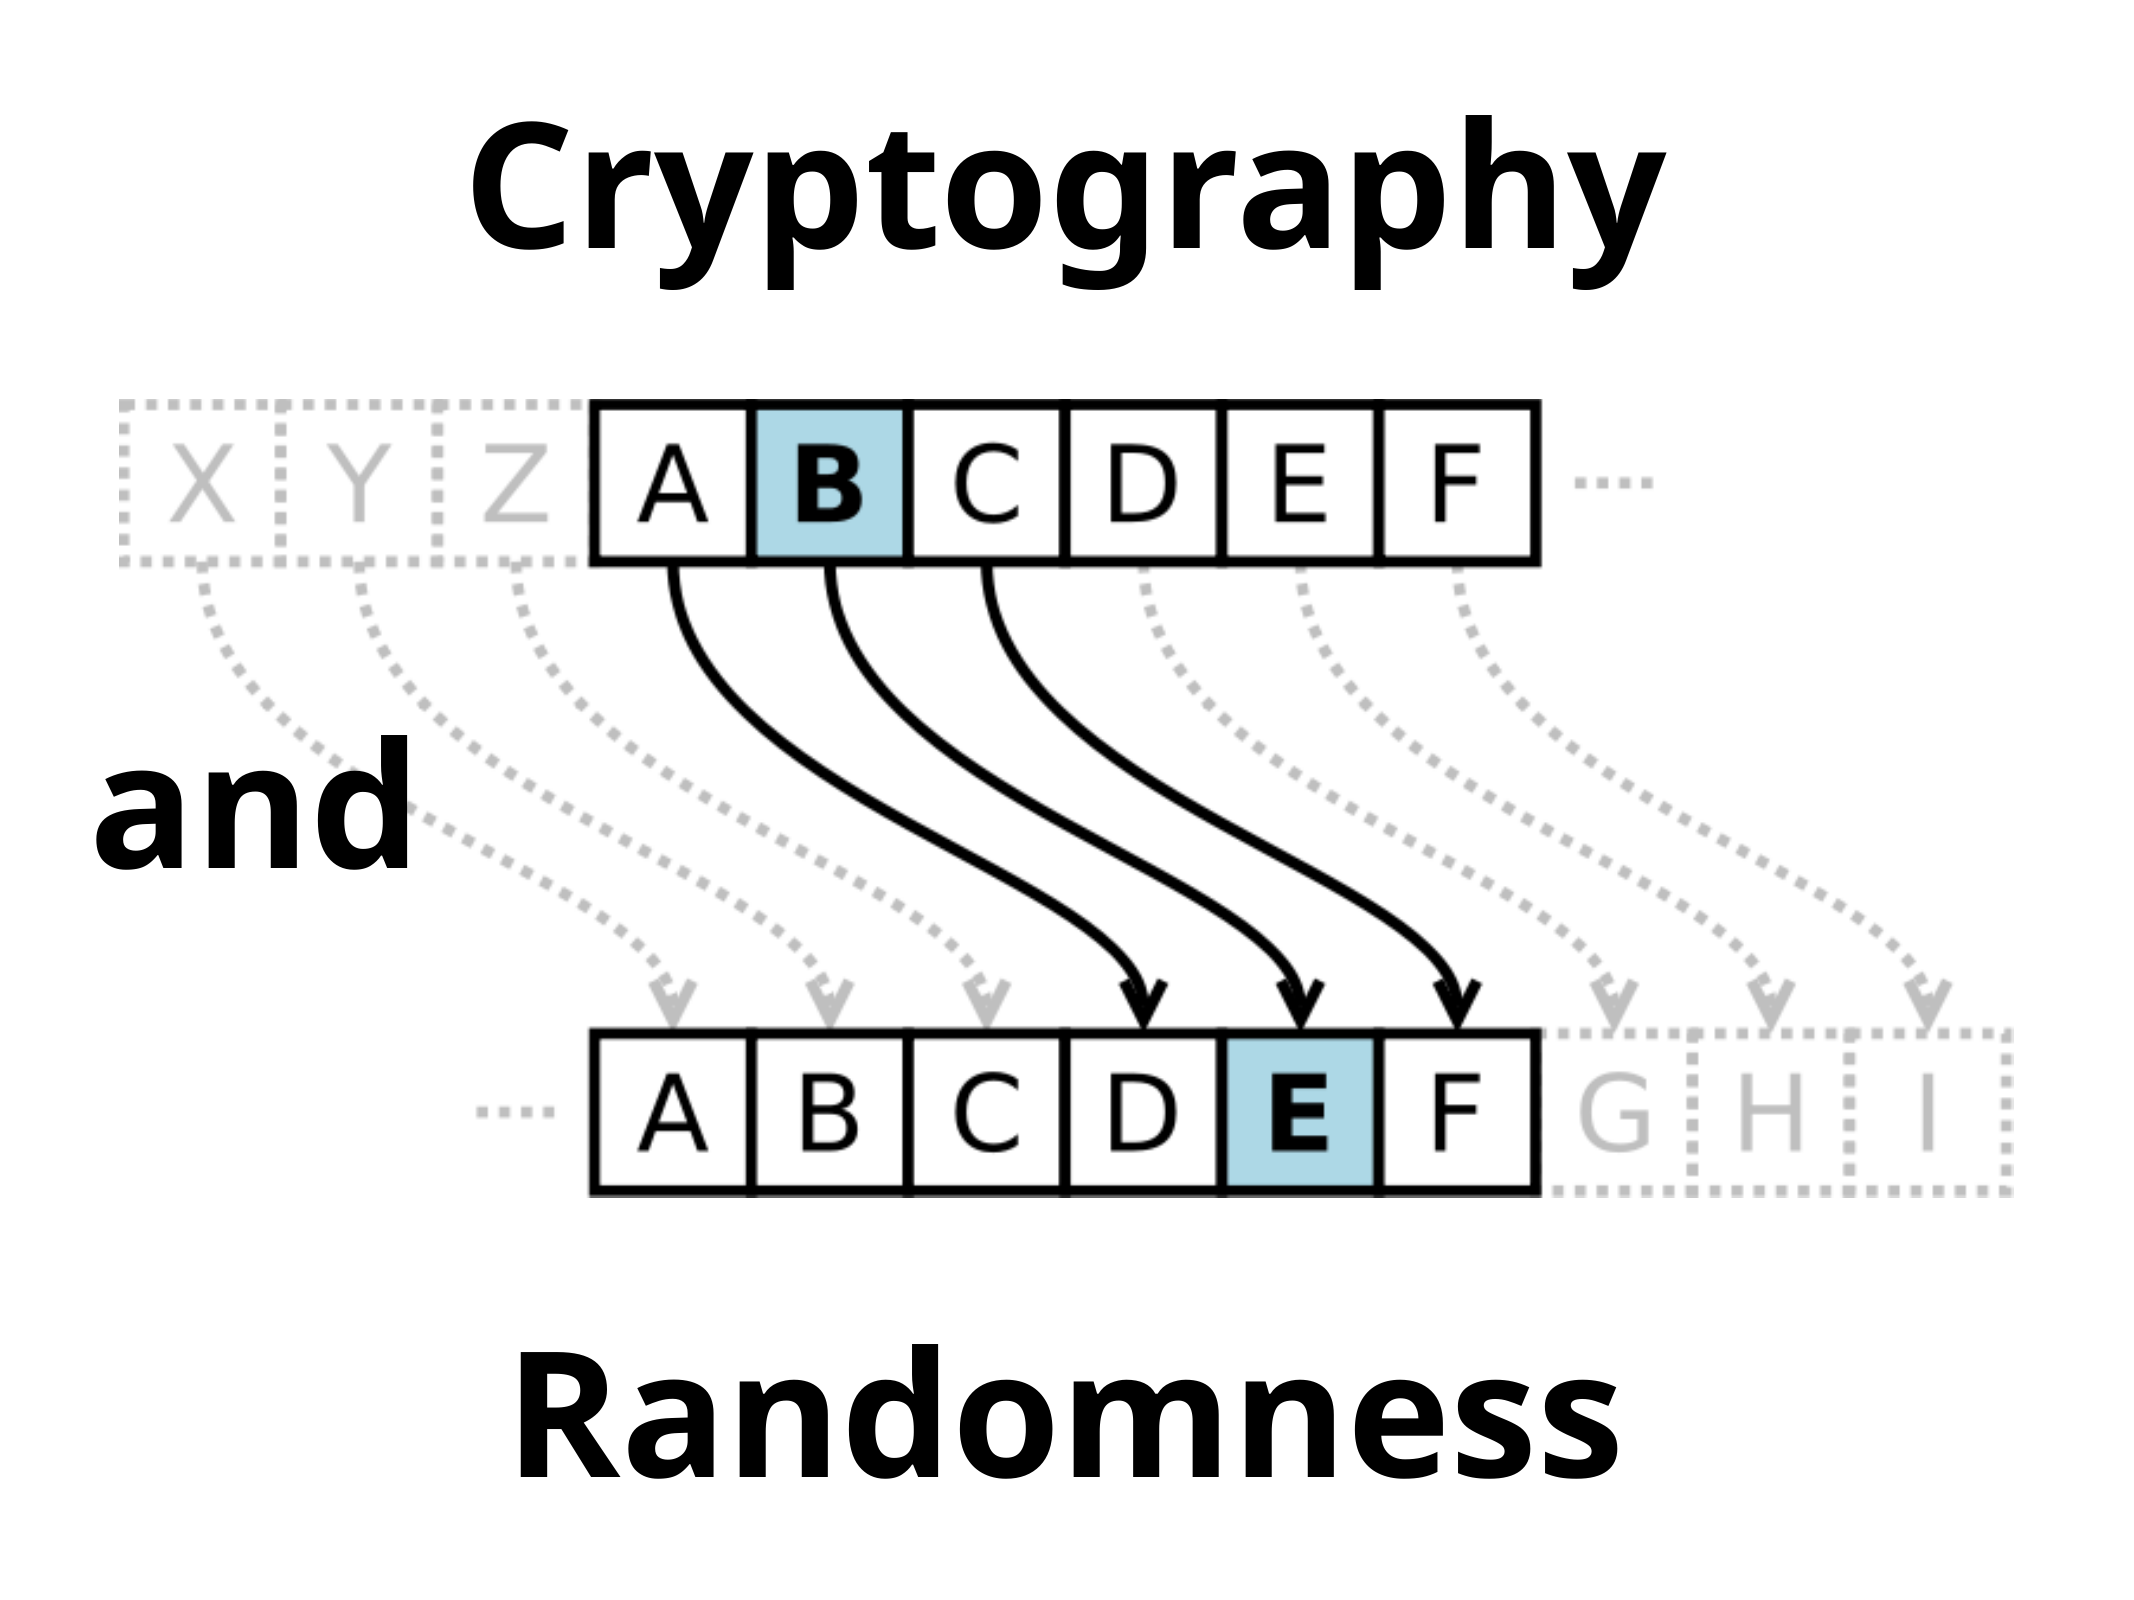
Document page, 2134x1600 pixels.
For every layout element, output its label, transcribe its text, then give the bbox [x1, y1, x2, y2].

text_box and [0, 675, 975, 923]
title Cryptography [345, 56, 1786, 305]
picture [119, 399, 2014, 1198]
text_box Randomness [345, 1283, 1786, 1532]
